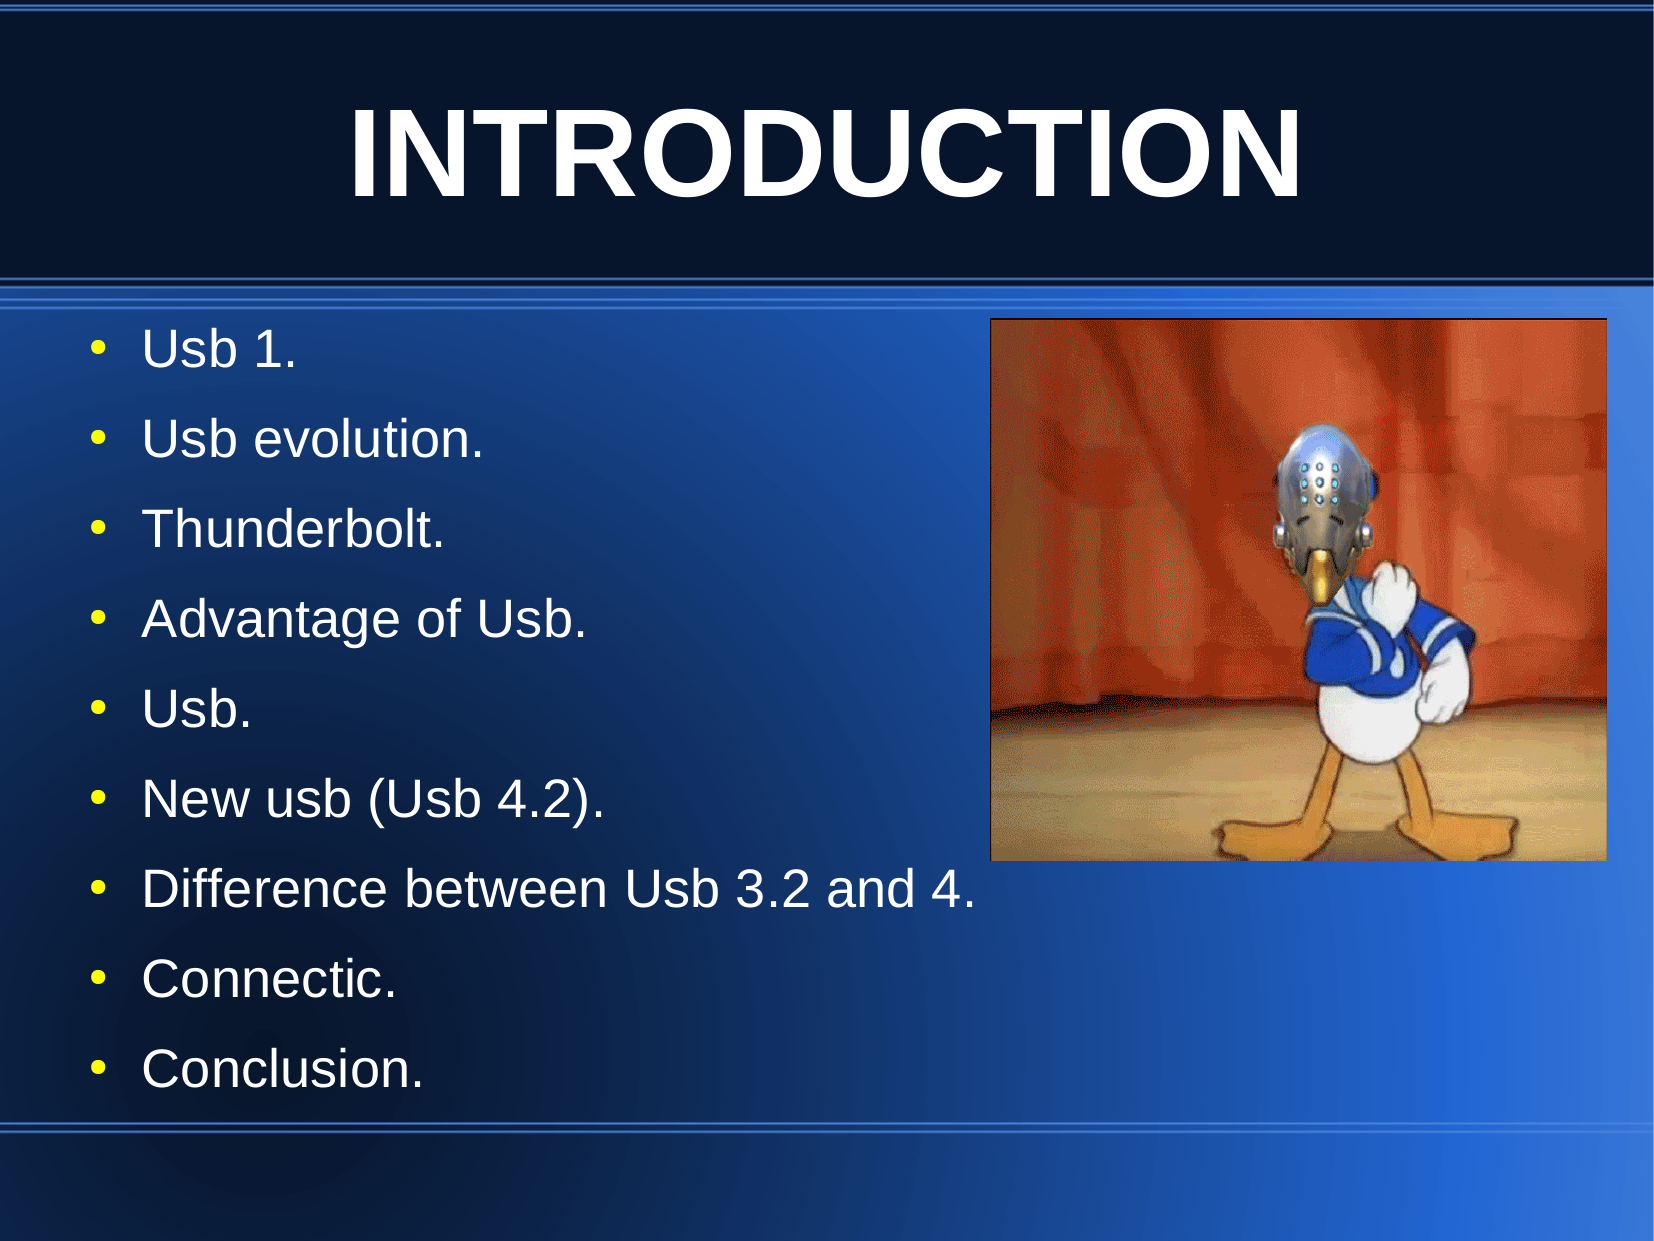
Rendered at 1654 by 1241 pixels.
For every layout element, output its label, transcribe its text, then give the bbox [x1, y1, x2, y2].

picture [0, 0, 1654, 1241]
title INTRODUCTION [82, 49, 1571, 257]
list Usb 1. Usb evolution. Thunderbolt. Advantage of Usb. Usb. New usb (Usb 4.2). Difference between Usb 3.2 and 4. Connectic. Conclusion. [70, 318, 1560, 1100]
